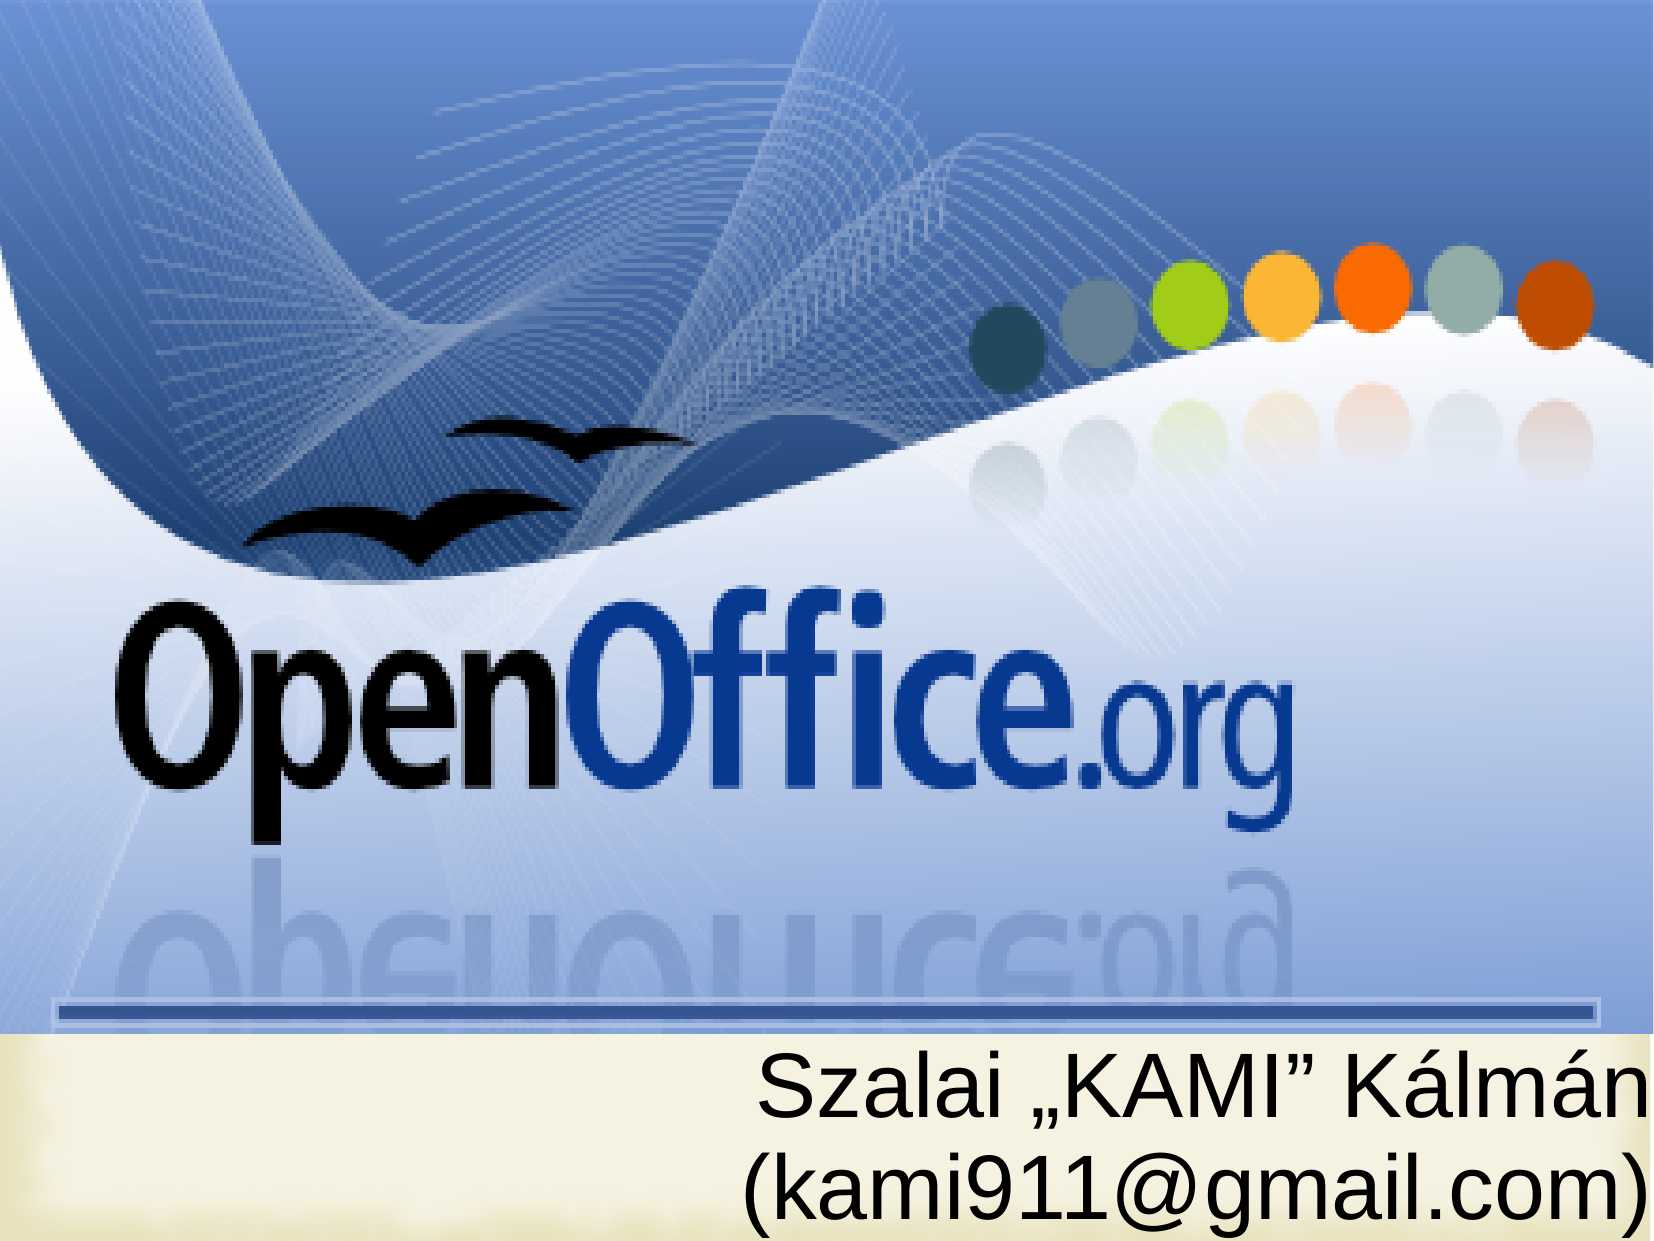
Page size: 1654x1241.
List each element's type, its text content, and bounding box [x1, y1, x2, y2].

title Szalai „KAMI” Kálmán (kami911@gmail.com) [0, 1032, 1654, 1241]
picture [0, 0, 1654, 1032]
